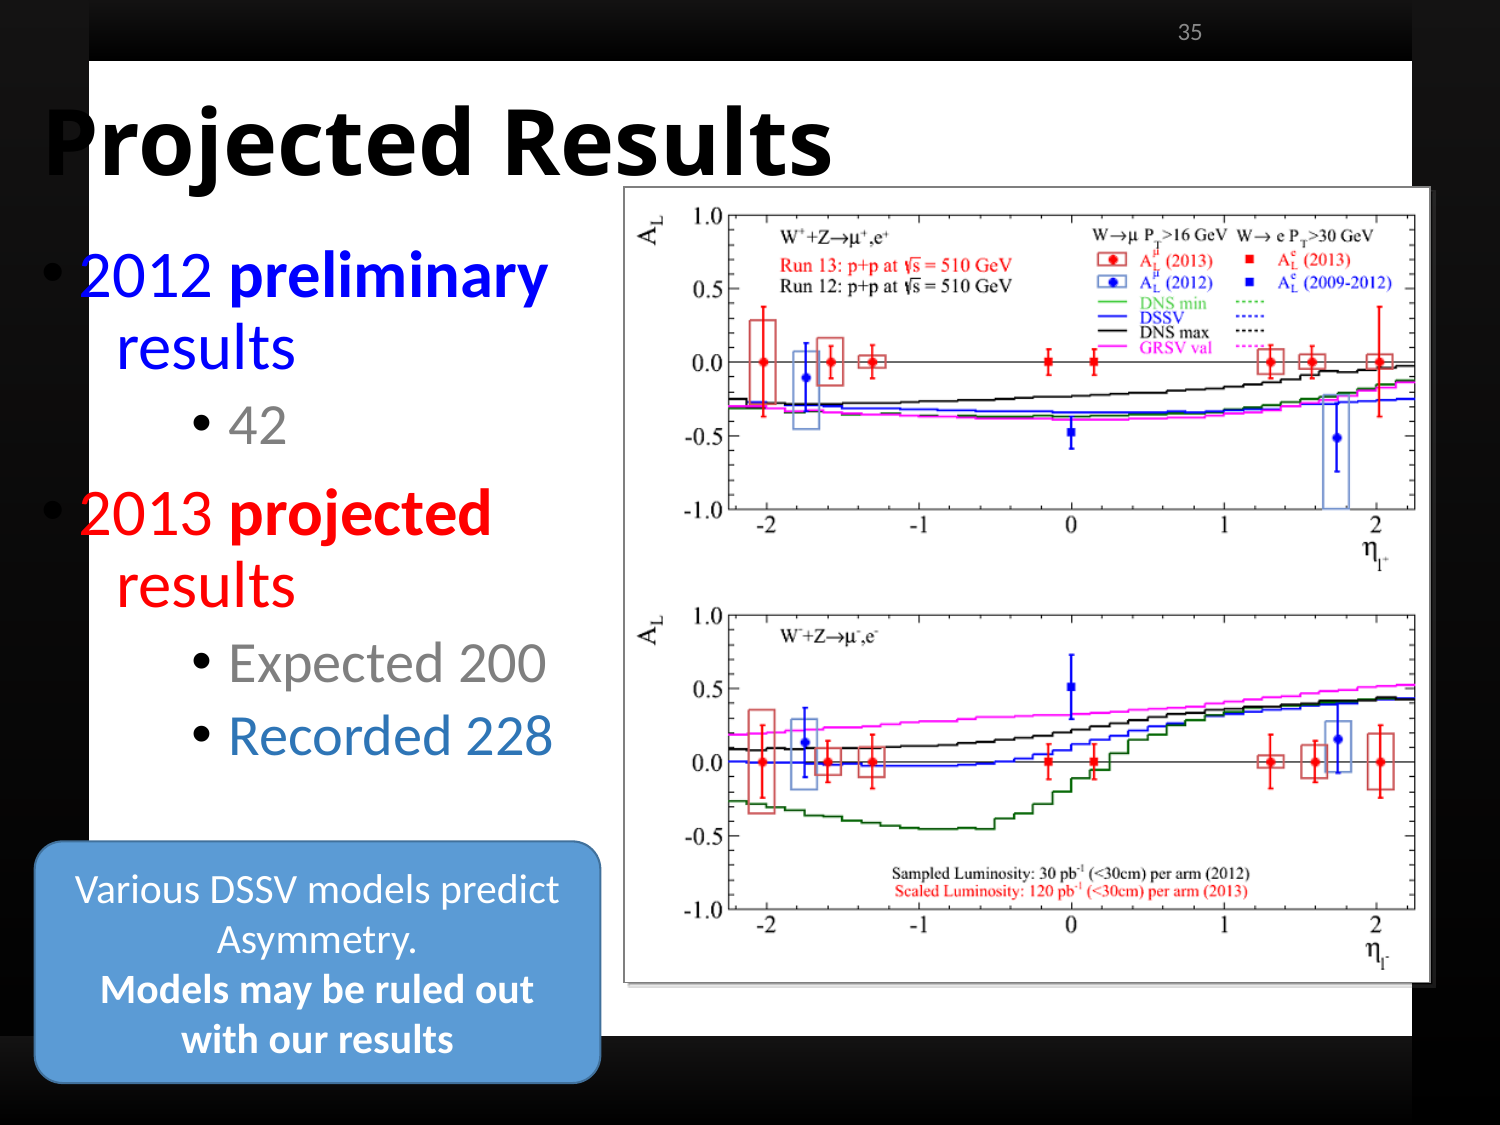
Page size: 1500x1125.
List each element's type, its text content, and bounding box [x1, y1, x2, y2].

list 2012 preliminary results 42 2013 projected results Expected 200 Recorded 228 [26, 232, 601, 902]
text_box Various DSSV models predict Asymmetry. Models may be ruled out with our results [34, 841, 601, 1084]
slide_number 35 [1162, 0, 1500, 61]
picture [624, 187, 1430, 982]
title Projected Results [26, 71, 1482, 222]
